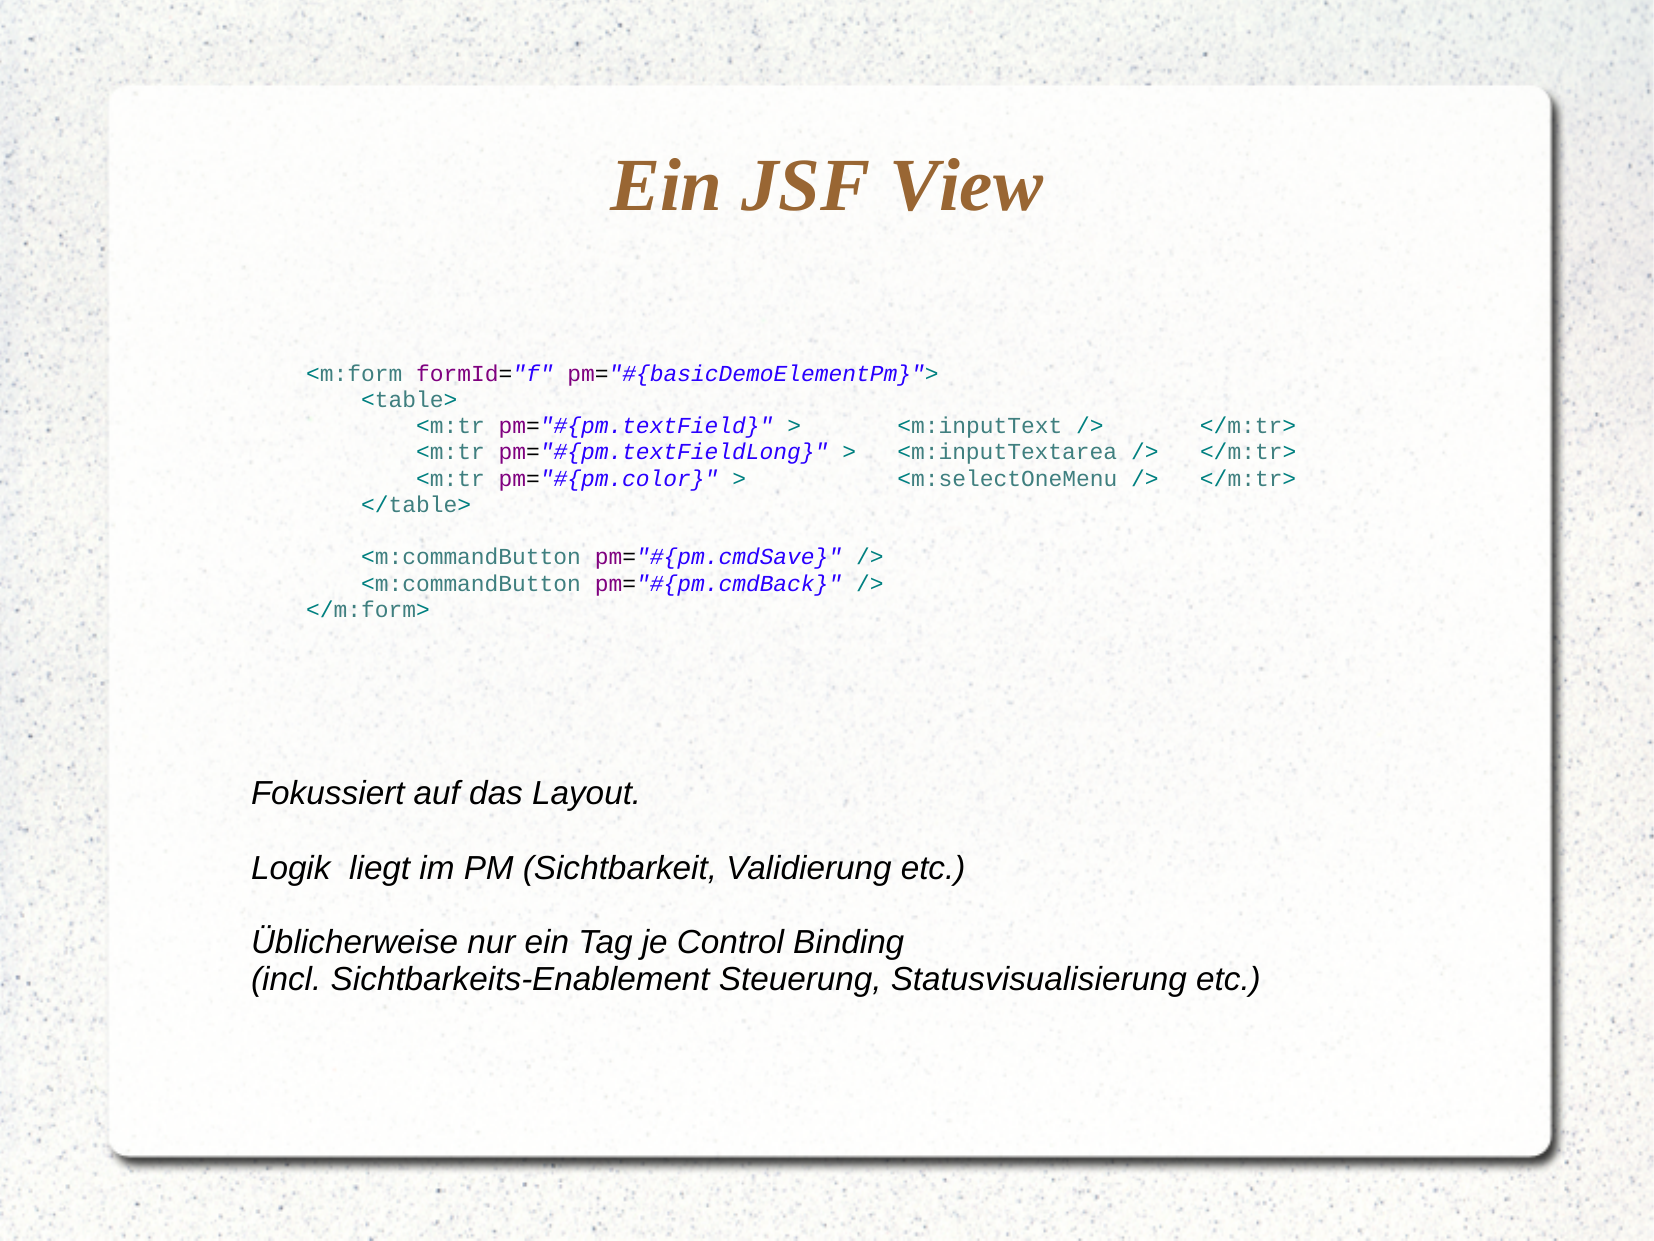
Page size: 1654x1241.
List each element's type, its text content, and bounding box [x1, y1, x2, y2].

title Ein JSF View [118, 104, 1536, 266]
text_box <m:form formId="f" pm="#{basicDemoElementPm}"> <table> <m:tr pm="#{pm.textField}" > <m:inputText /> </m:tr> <m:tr pm="#{pm.textFieldLong}" > <m:inputTextarea /> </m:tr> <m:tr pm="#{pm.color}" > <m:selectOneMenu /> </m:tr> </table> <m:commandButton pm="#{pm.cmdSave}" /> <m:commandButton pm="#{pm.cmdBack}" /> </m:form> [236, 354, 1408, 650]
text_box Fokussiert auf das Layout. Logik liegt im PM (Sichtbarkeit, Validierung etc.) Üblicherweise nur ein Tag je Control Binding (incl. Sichtbarkeits-Enablement Steuerung, Statusvisualisierung etc.) [236, 767, 1278, 1005]
picture [0, 0, 1654, 1241]
